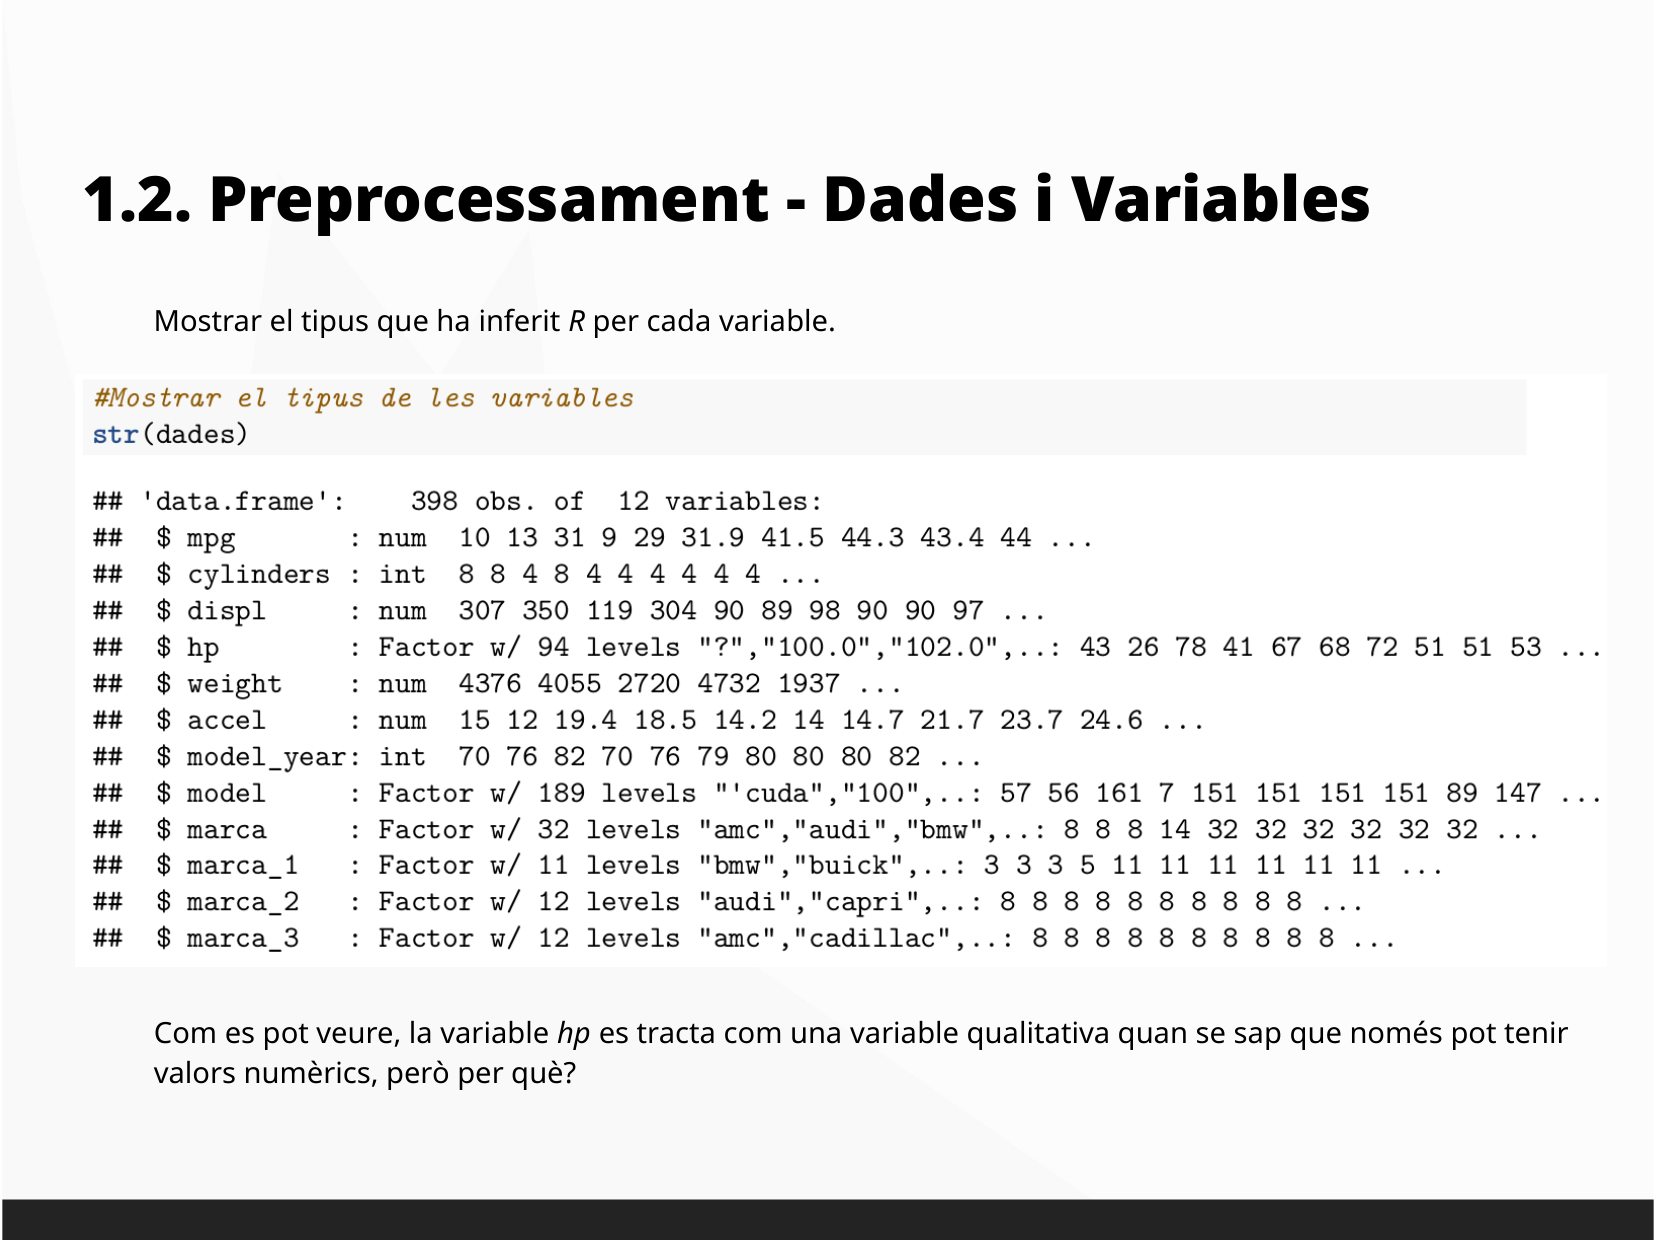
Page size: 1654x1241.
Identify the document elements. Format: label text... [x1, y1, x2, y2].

list Mostrar el tipus que ha inferit R per cada variable. [82, 300, 1571, 376]
title 1.2. Preprocessament - Dades i Variables [82, 132, 1571, 263]
list Com es pot veure, la variable hp es tracta com una variable qualitativa quan se sap que només pot tenir valors numèrics, però per què? [82, 1012, 1571, 1088]
picture [2, 0, 1654, 1241]
